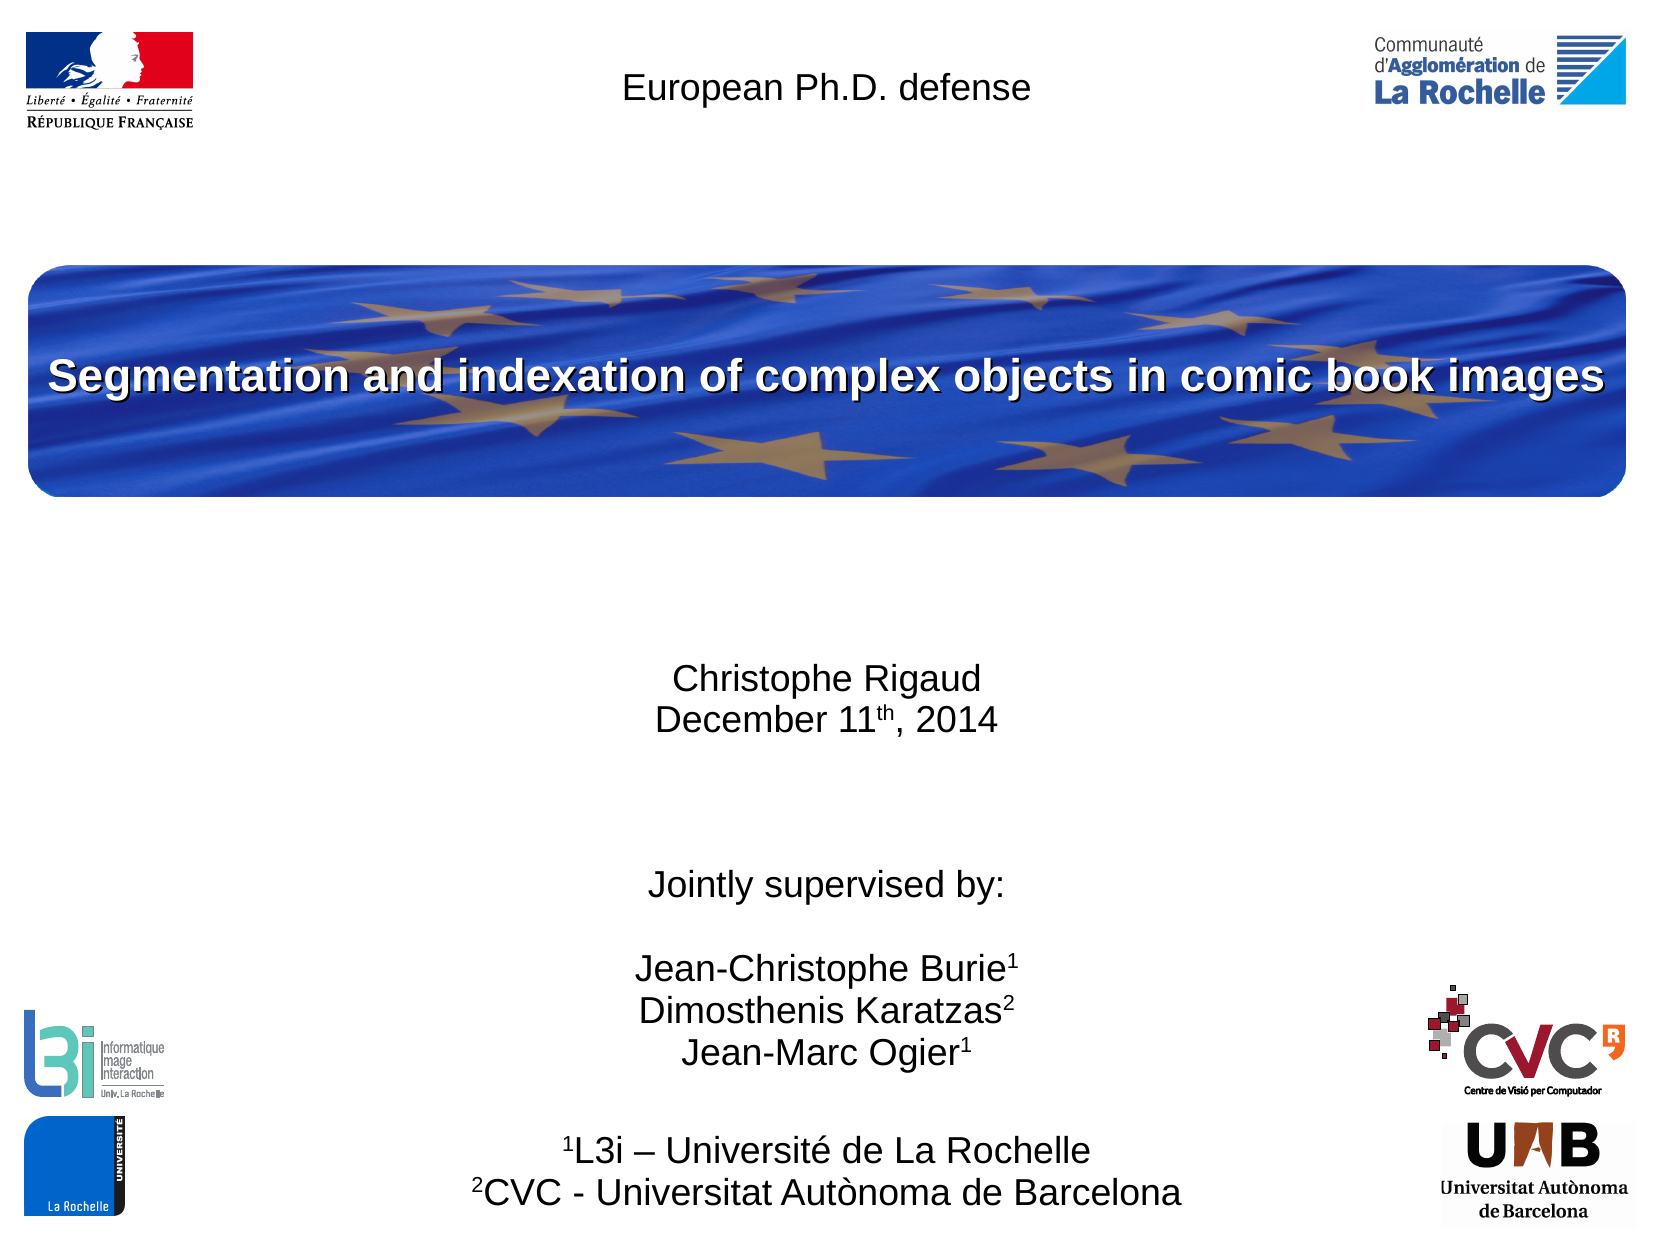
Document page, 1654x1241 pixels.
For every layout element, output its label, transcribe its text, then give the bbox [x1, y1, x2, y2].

text_box European Ph.D. defense [366, 59, 1288, 116]
chart [1441, 1122, 1636, 1229]
picture [24, 1116, 125, 1216]
picture [1370, 29, 1632, 111]
picture [28, 409, 1626, 498]
text_box Jointly supervised by: Jean-Christophe Burie1 Dimosthenis Karatzas2 Jean-Marc Ogier1 [555, 856, 1099, 1086]
chart [24, 1009, 178, 1117]
text_box Christophe Rigaud December 11th, 2014 [366, 649, 1288, 750]
picture [26, 32, 193, 130]
chart [1422, 980, 1627, 1099]
text_box 1L3i – Université de La Rochelle 2CVC - Universitat Autònoma de Barcelona [366, 1122, 1288, 1224]
text_box Segmentation and indexation of complex objects in comic book images [17, 342, 1636, 409]
picture [28, 265, 1626, 342]
